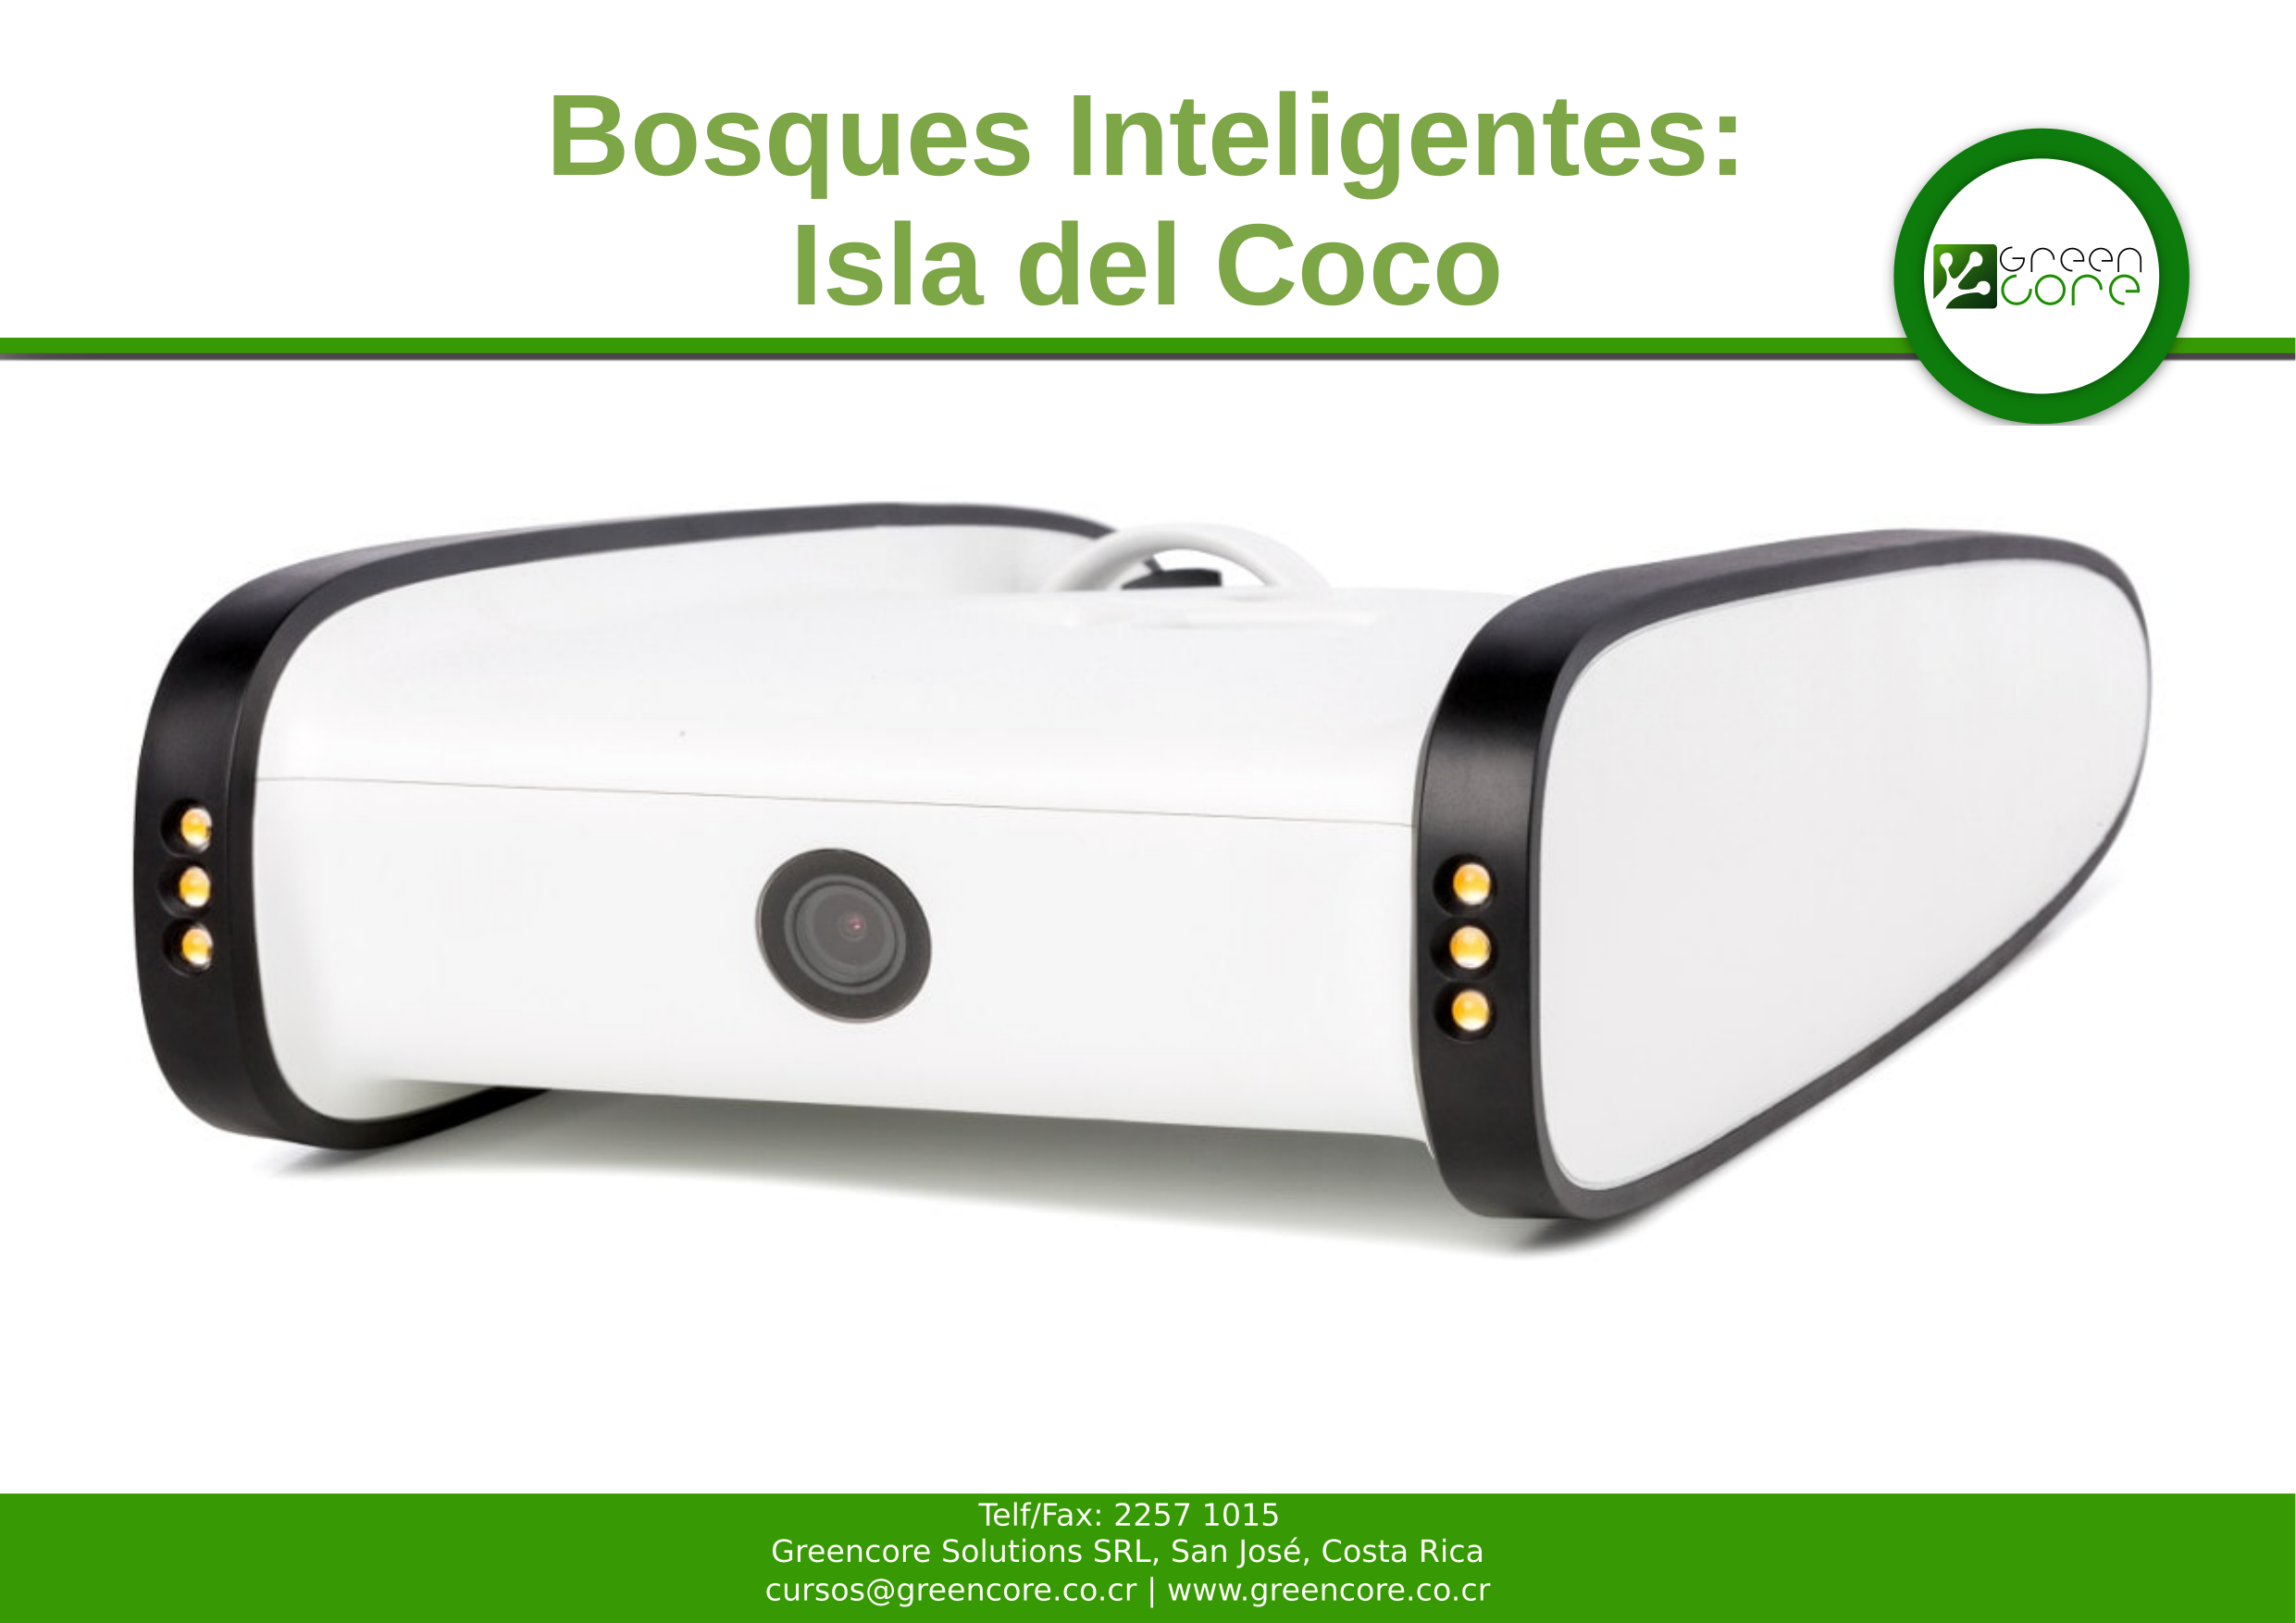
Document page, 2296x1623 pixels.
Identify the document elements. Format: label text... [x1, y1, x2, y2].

picture [0, 0, 2296, 1623]
title Bosques Inteligentes: Isla del Coco [115, 64, 2181, 336]
